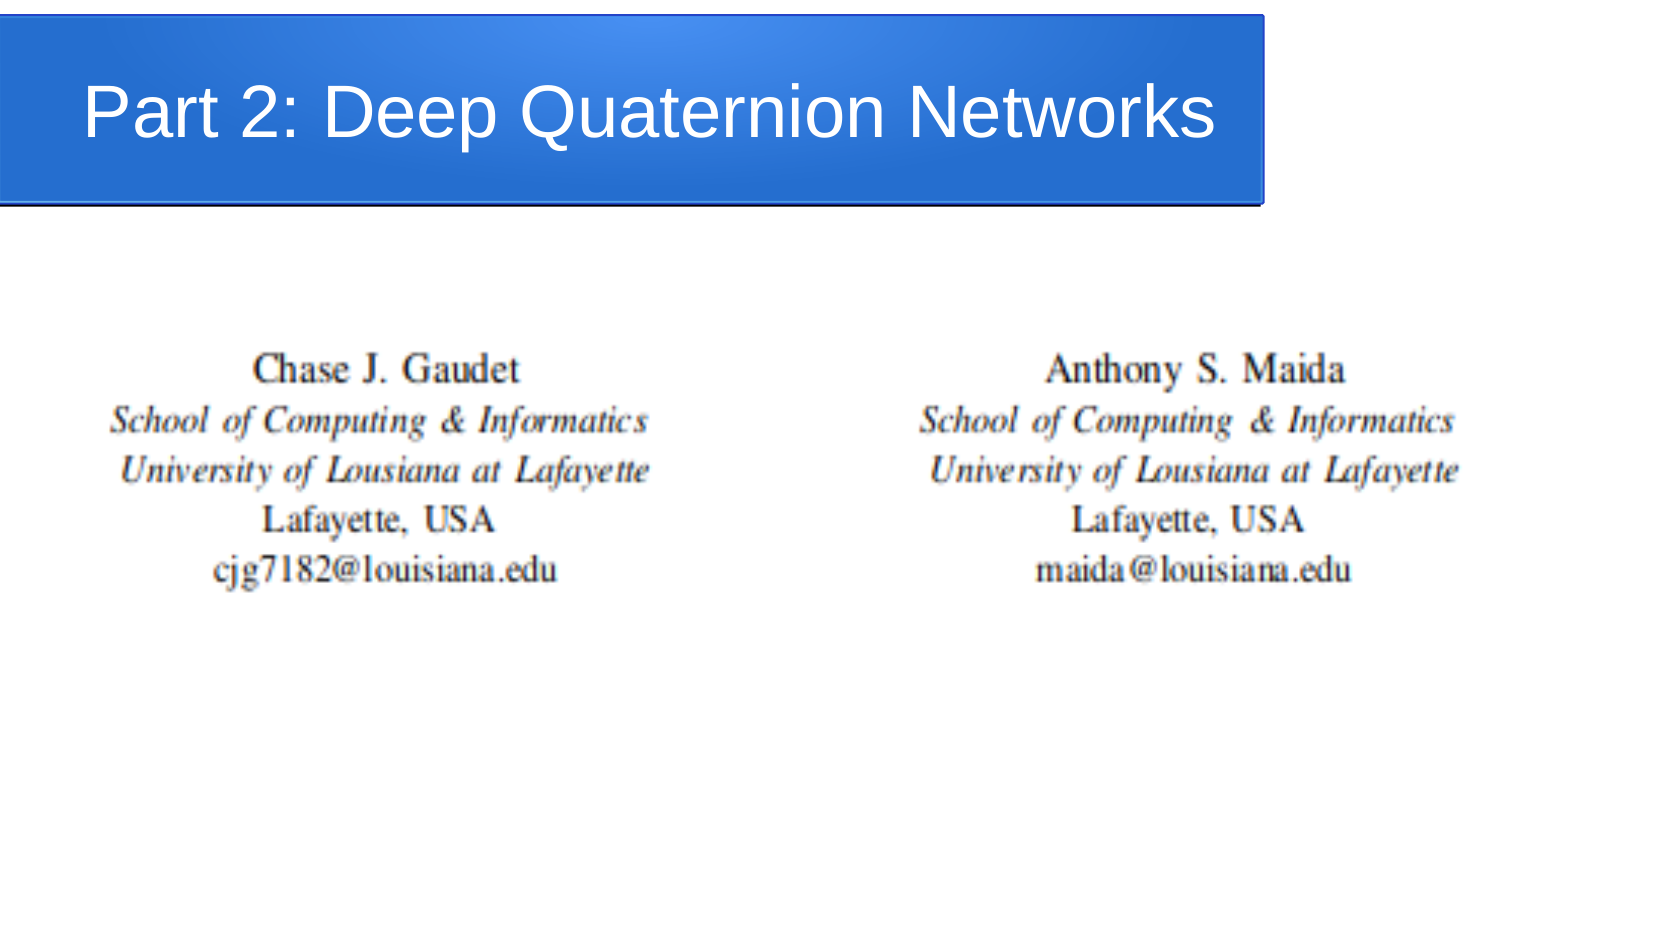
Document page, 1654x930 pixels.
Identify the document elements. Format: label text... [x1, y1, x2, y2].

title Part 2: Deep Quaternion Networks [82, 35, 1234, 189]
picture [90, 314, 1578, 689]
